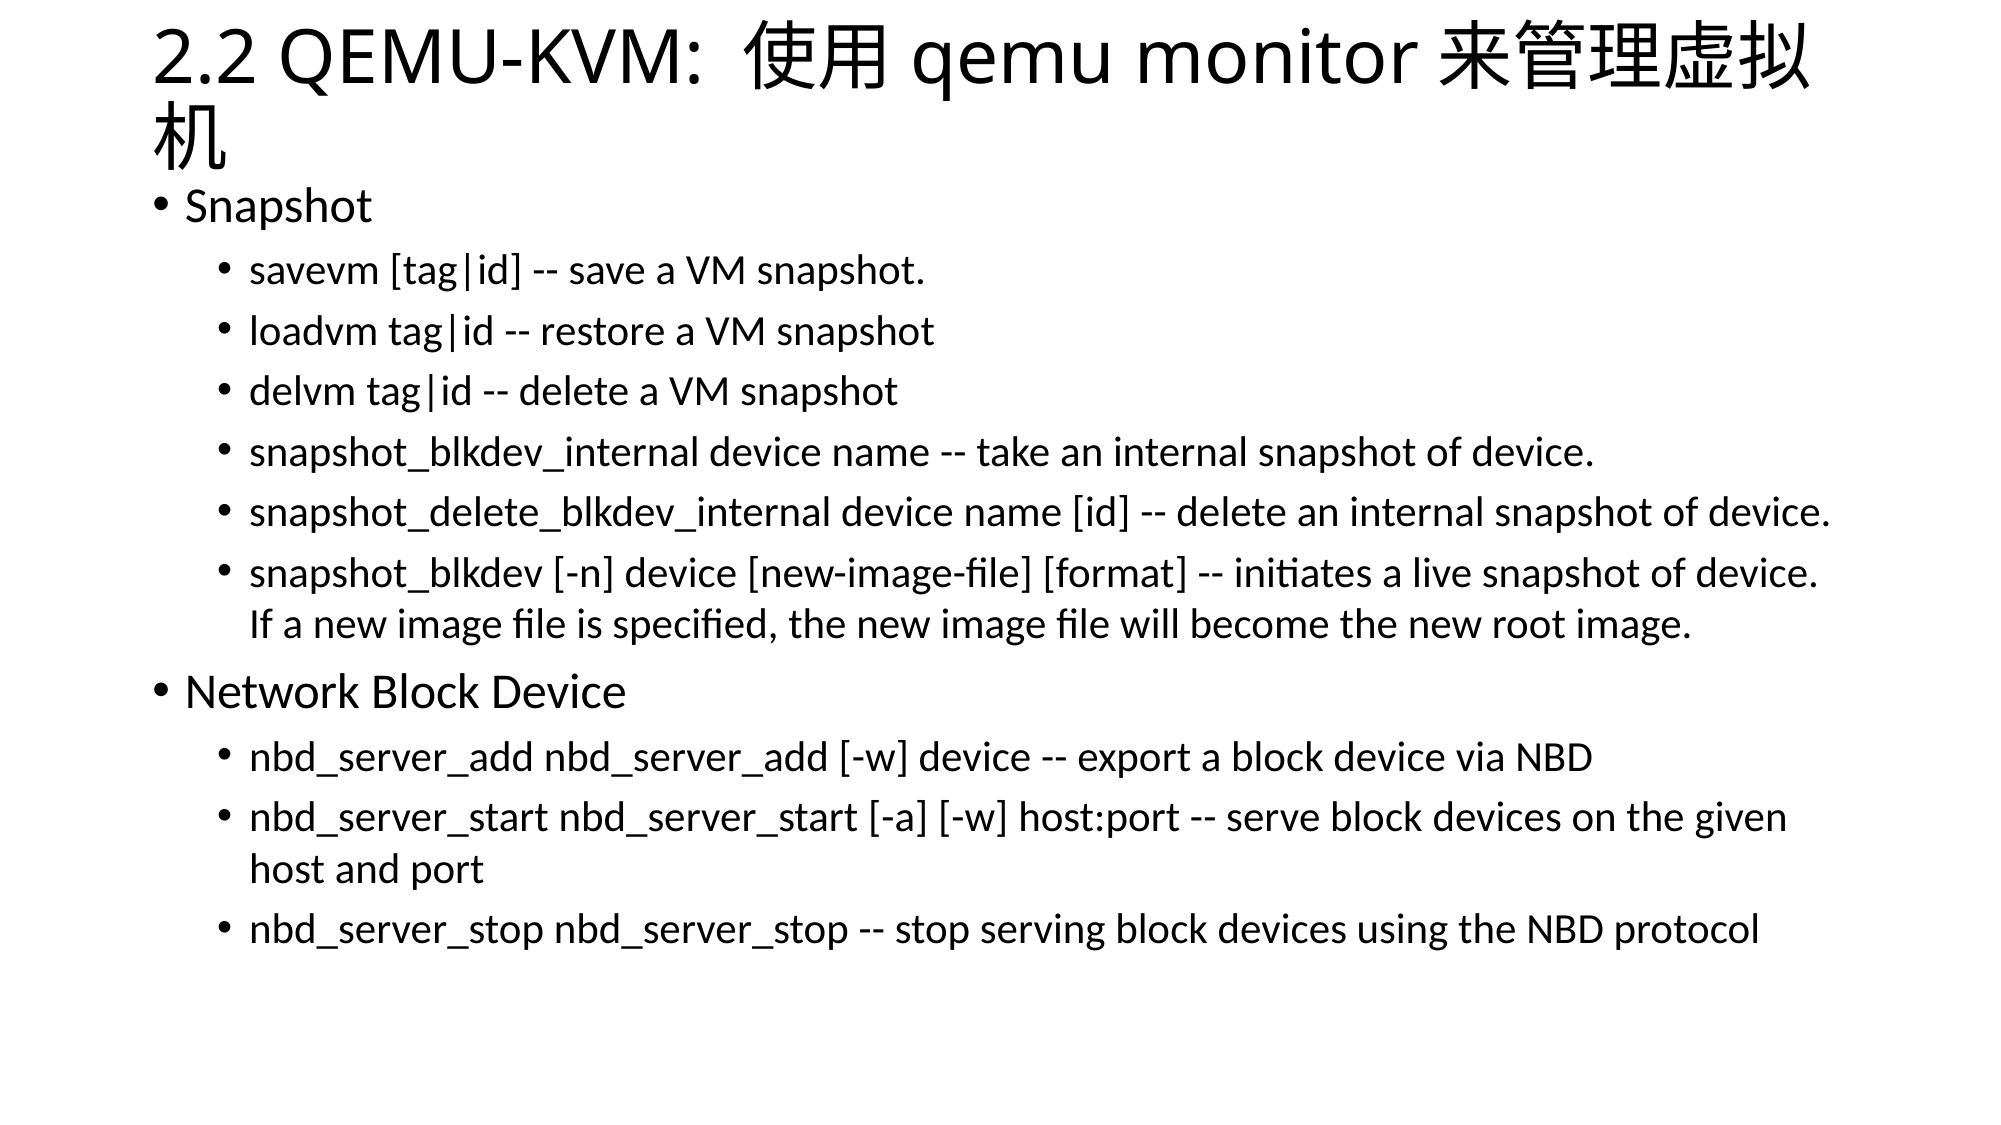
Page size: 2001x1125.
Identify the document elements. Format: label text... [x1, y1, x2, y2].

title 2.2 QEMU-KVM: 使用qemu monitor来管理虚拟机 [137, 59, 1863, 140]
list Snapshot savevm [tag|id] -- save a VM snapshot. loadvm tag|id -- restore a VM snapshot delvm tag|id -- delete a VM snapshot snapshot_blkdev_internal device name -- take an internal snapshot of device. snapshot_delete_blkdev_internal device name [id] -- delete an internal snapshot of device. snapshot_blkdev [-n] device [new-image-file] [format] -- initiates a live snapshot of device. If a new image file is specified, the new image file will become the new root image. Network Block Device nbd_server_add nbd_server_add [-w] device -- export a block device via NBD nbd_server_start nbd_server_start [-a] [-w] host:port -- serve block devices on the given host and port nbd_server_stop nbd_server_stop -- stop serving block devices using the NBD protocol [137, 171, 1863, 1014]
